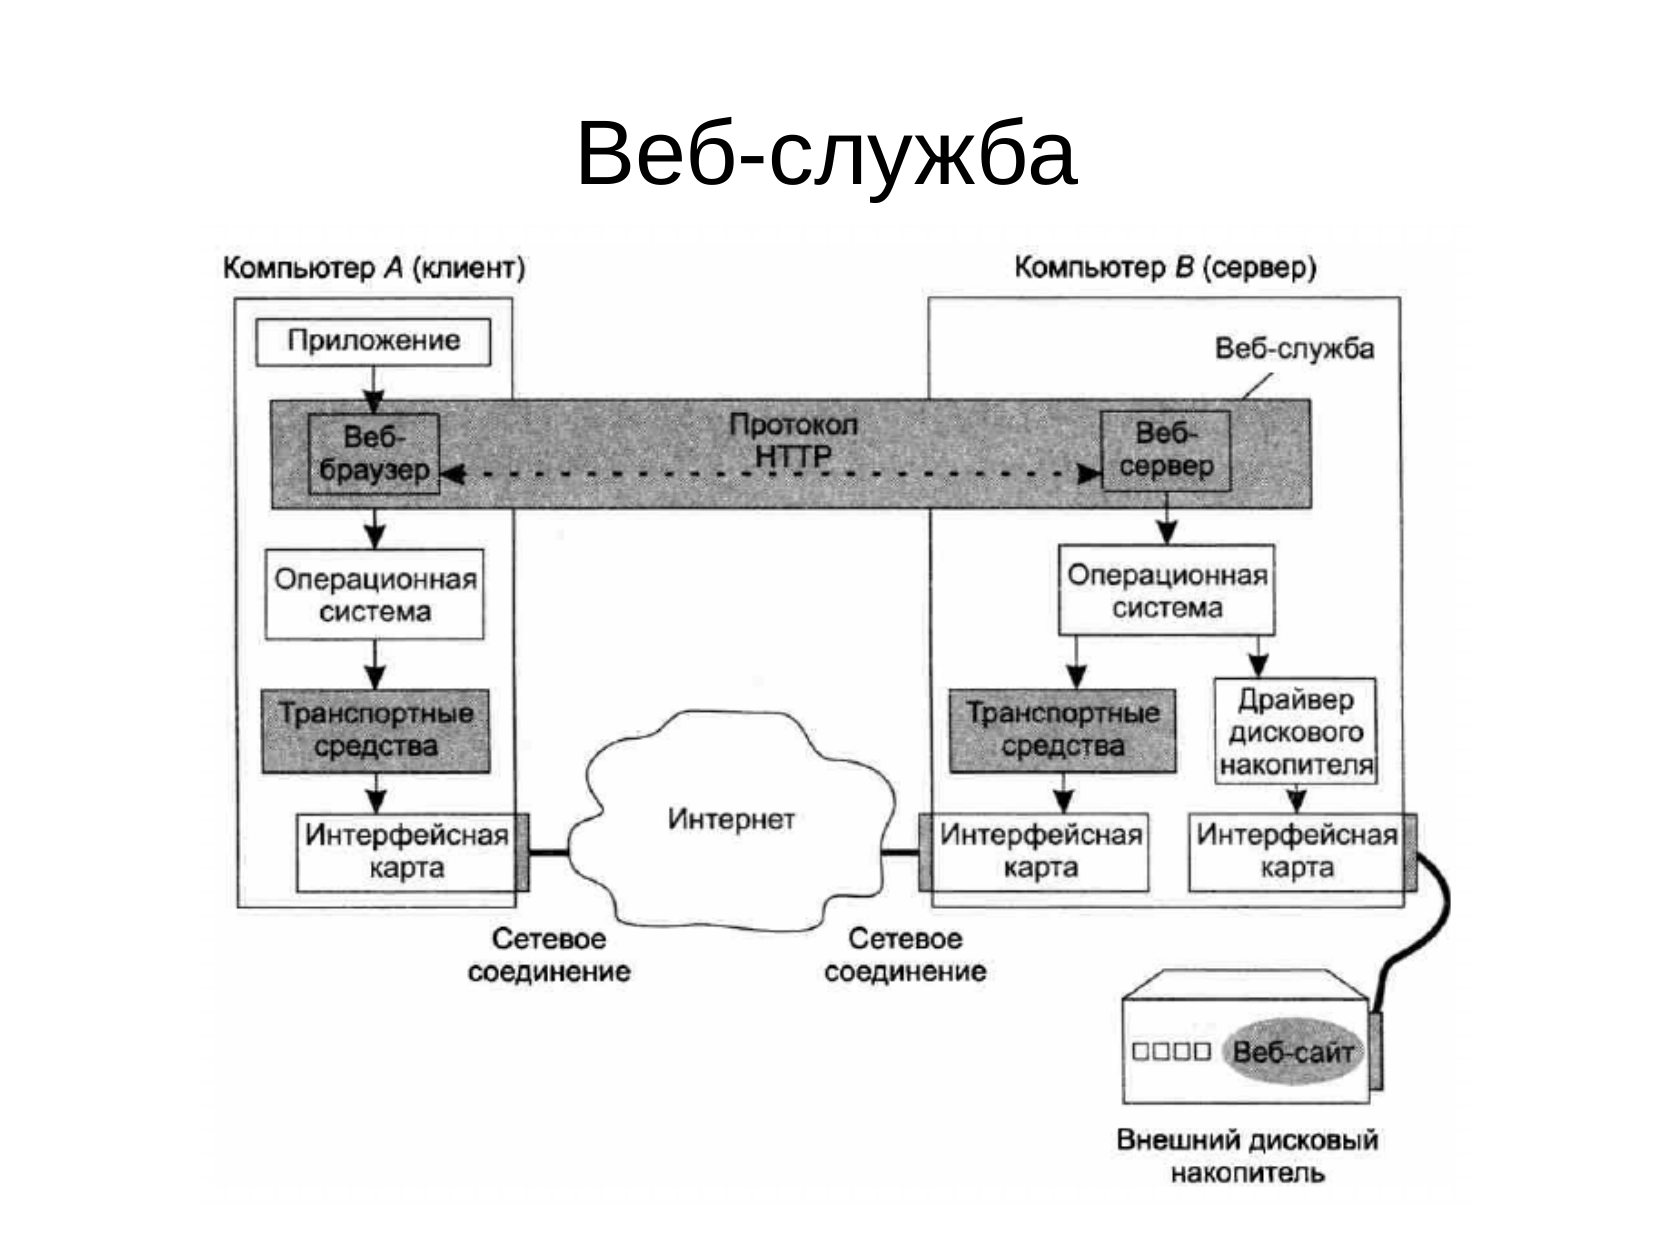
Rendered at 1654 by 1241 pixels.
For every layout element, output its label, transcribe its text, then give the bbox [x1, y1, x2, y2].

picture [201, 224, 1471, 1205]
title Веб-служба [82, 49, 1571, 257]
